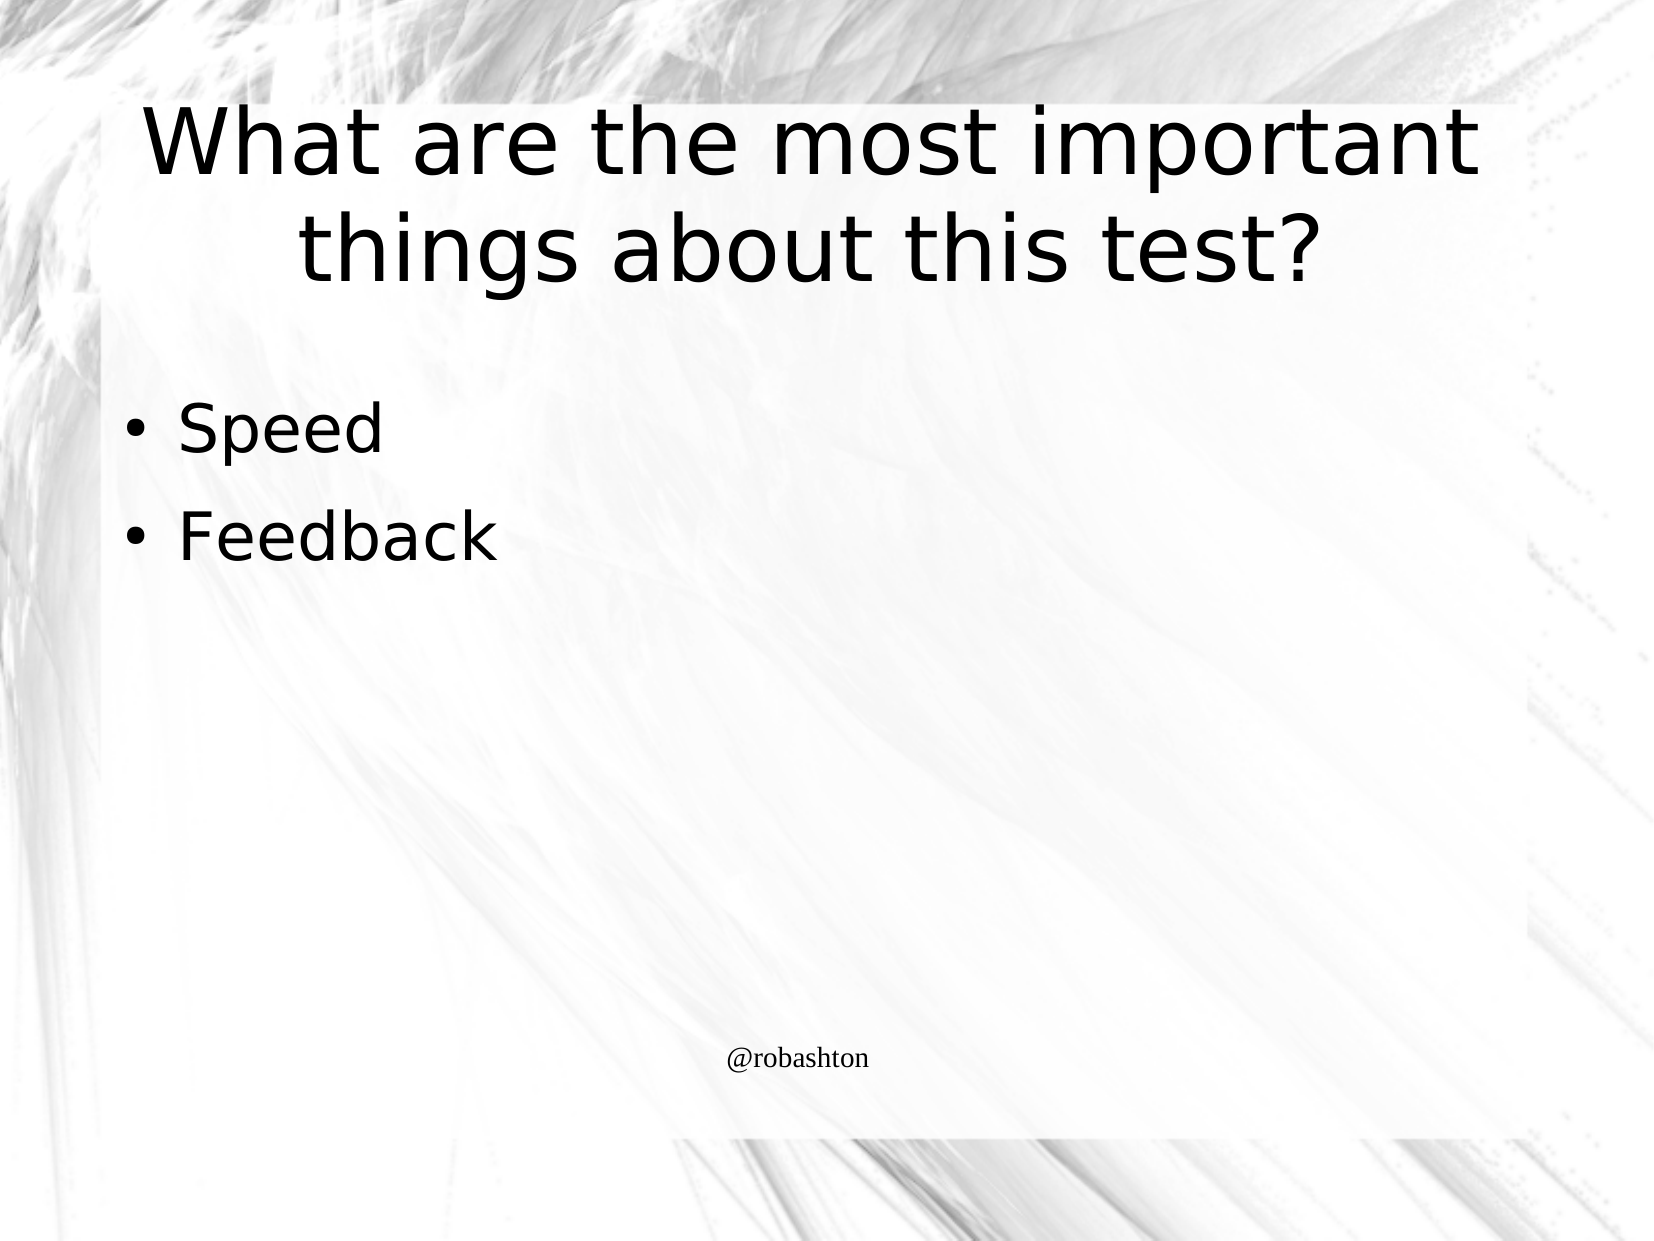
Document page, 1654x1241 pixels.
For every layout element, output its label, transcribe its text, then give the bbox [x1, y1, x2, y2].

list Speed Feedback [106, 390, 1559, 1111]
title What are the most important things about this test? [118, 89, 1506, 304]
picture [0, 0, 1654, 1241]
